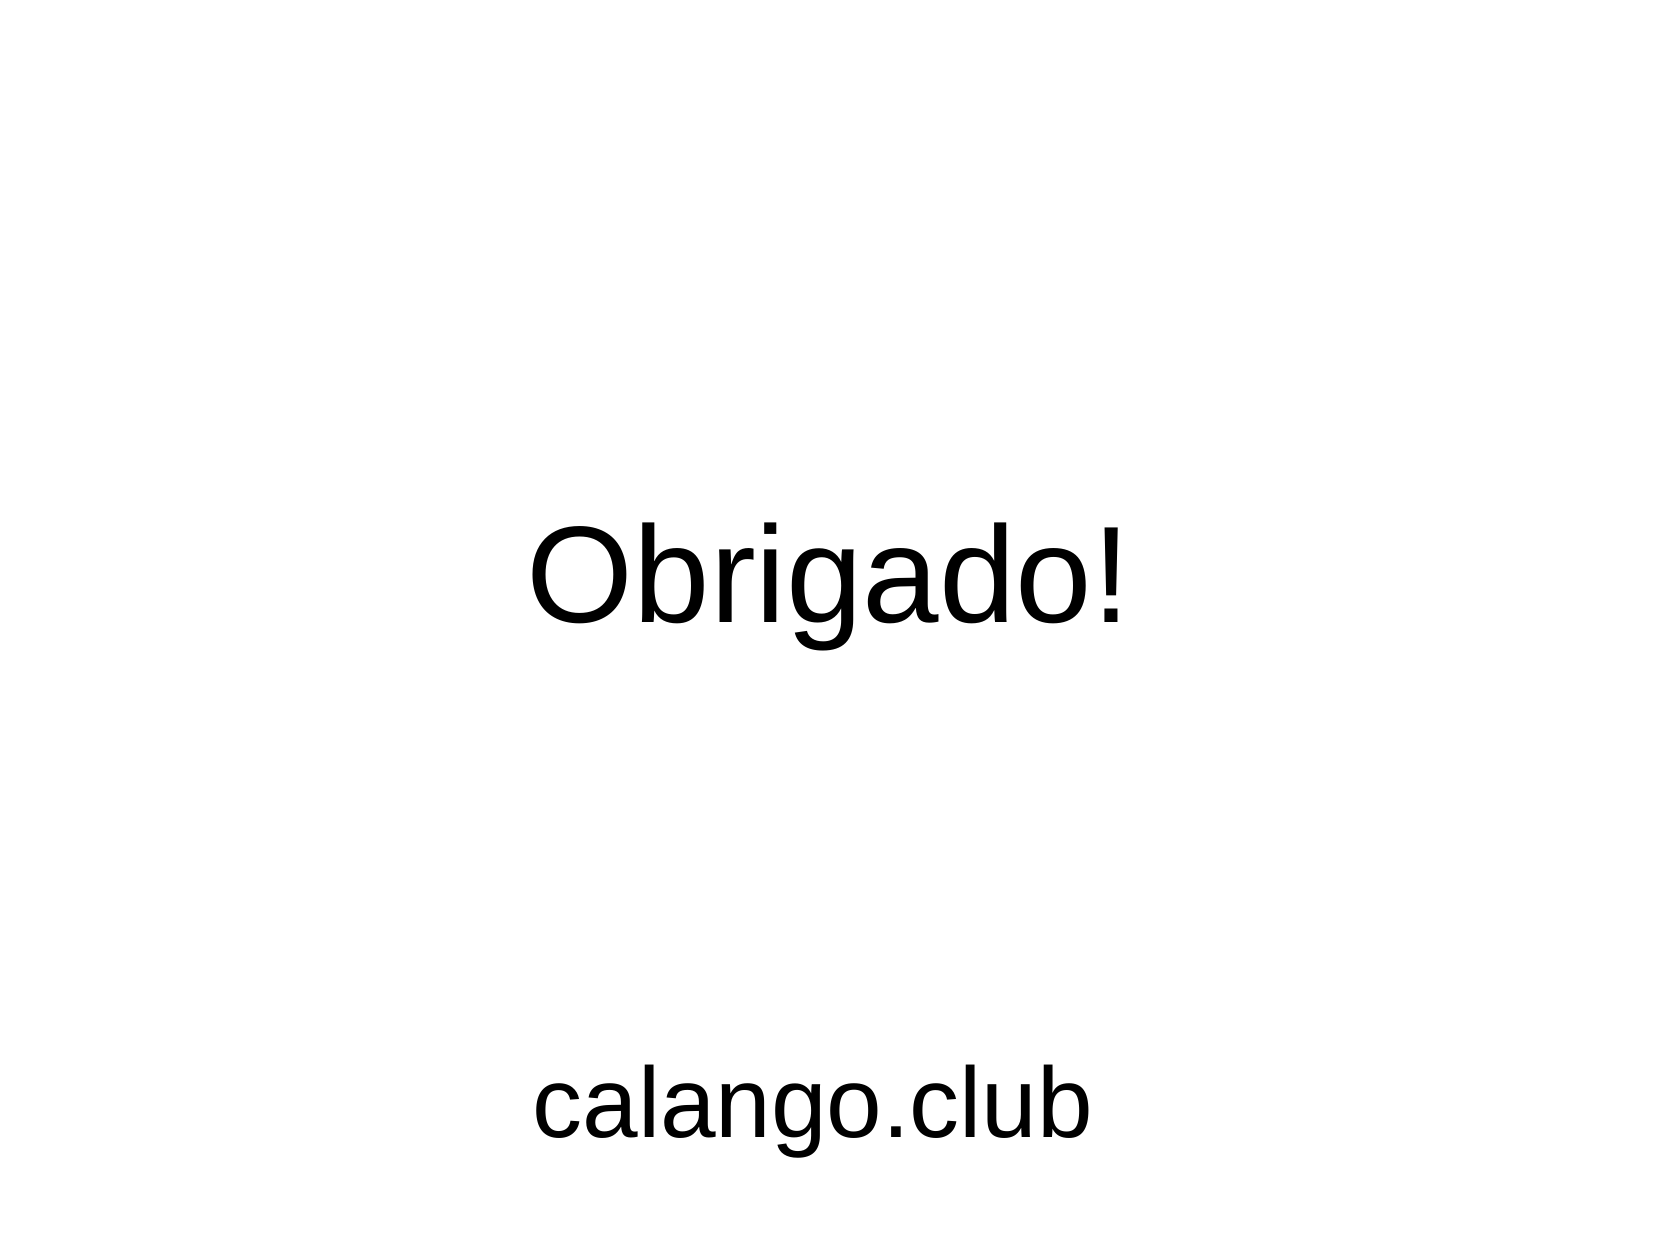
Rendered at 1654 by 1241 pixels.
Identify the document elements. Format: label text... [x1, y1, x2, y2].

text_box Obrigado! [512, 490, 1146, 659]
text_box calango.club [517, 1039, 1152, 1208]
